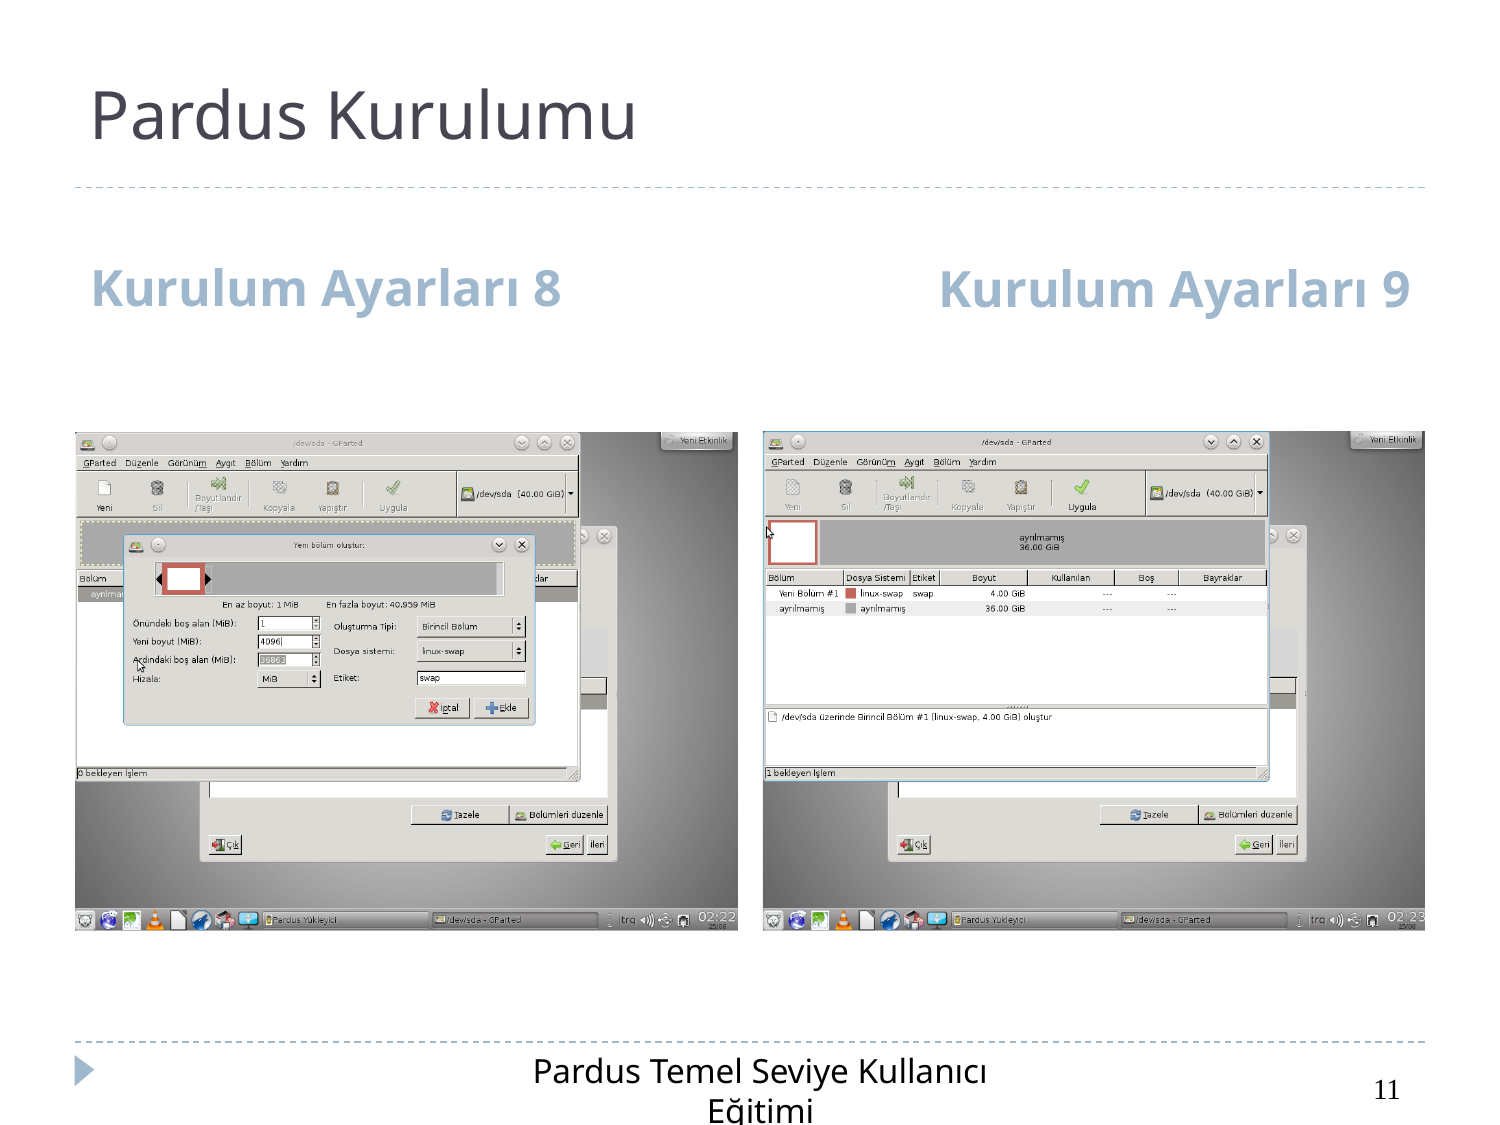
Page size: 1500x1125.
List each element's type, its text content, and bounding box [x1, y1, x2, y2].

title Pardus Kurulumu [75, 37, 1425, 188]
list Kurulum Ayarları 9 [762, 212, 1426, 325]
picture [762, 431, 1425, 931]
list Kurulum Ayarları 8 [75, 210, 738, 324]
picture [75, 432, 738, 931]
